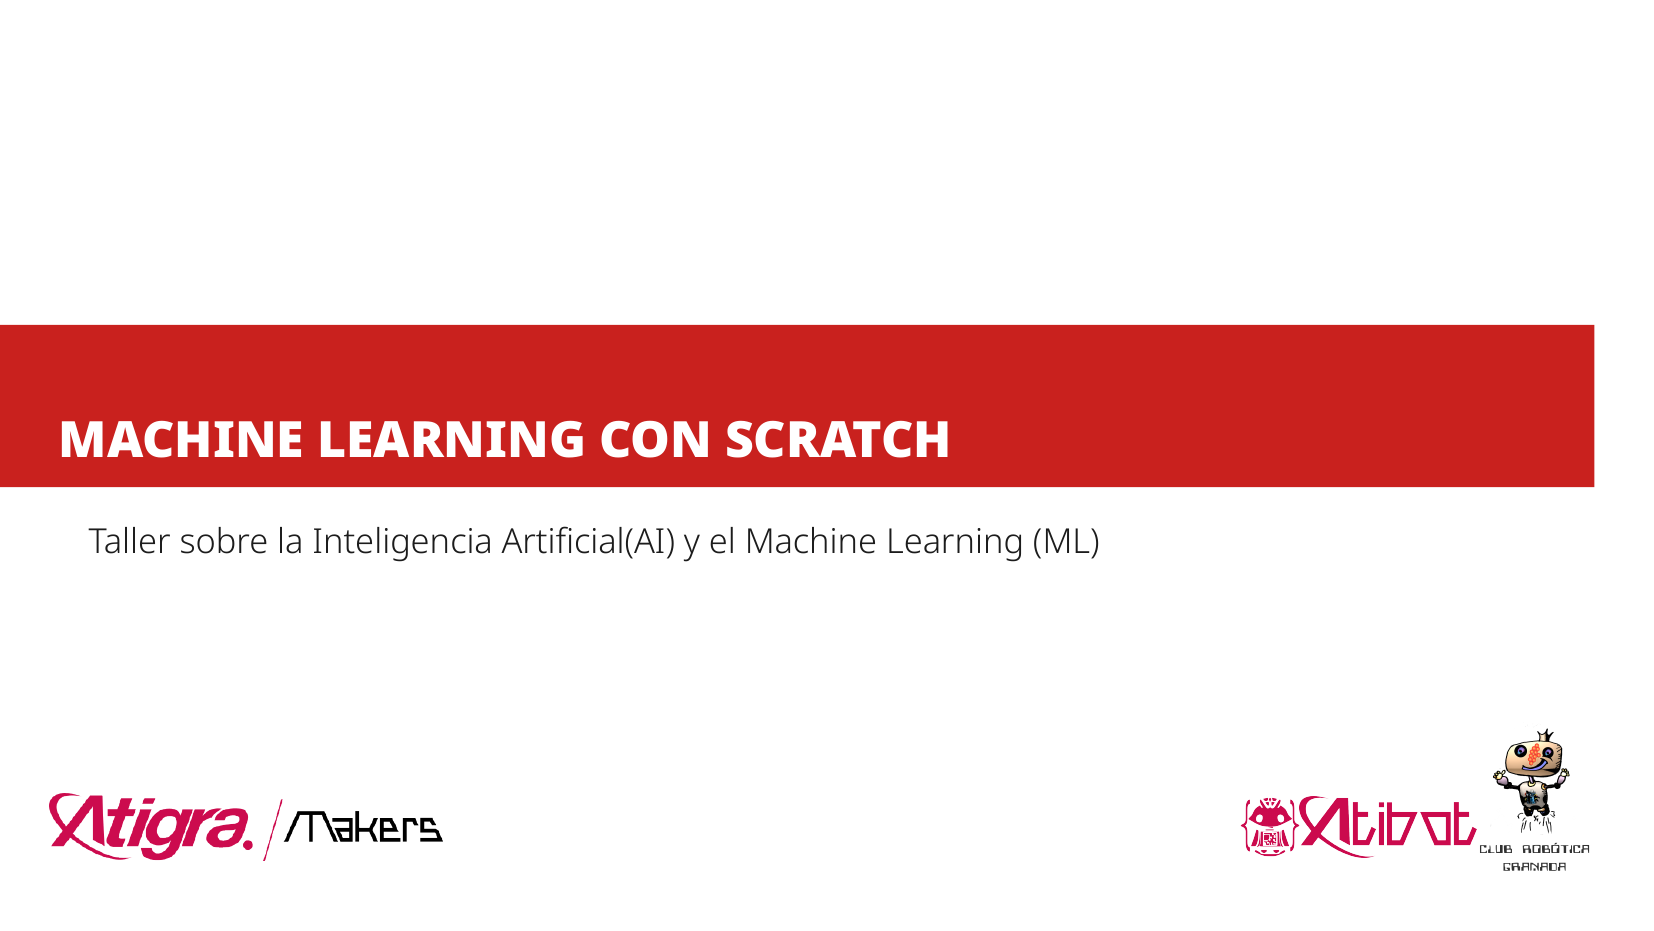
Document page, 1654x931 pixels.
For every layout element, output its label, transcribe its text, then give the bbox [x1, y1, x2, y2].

subtitle Taller sobre la Inteligencia Artificial(AI) y el Machine Learning (ML) [88, 516, 1565, 591]
picture [49, 793, 443, 861]
title MACHINE LEARNING CON SCRATCH [59, 354, 1565, 473]
picture [1240, 716, 1595, 887]
